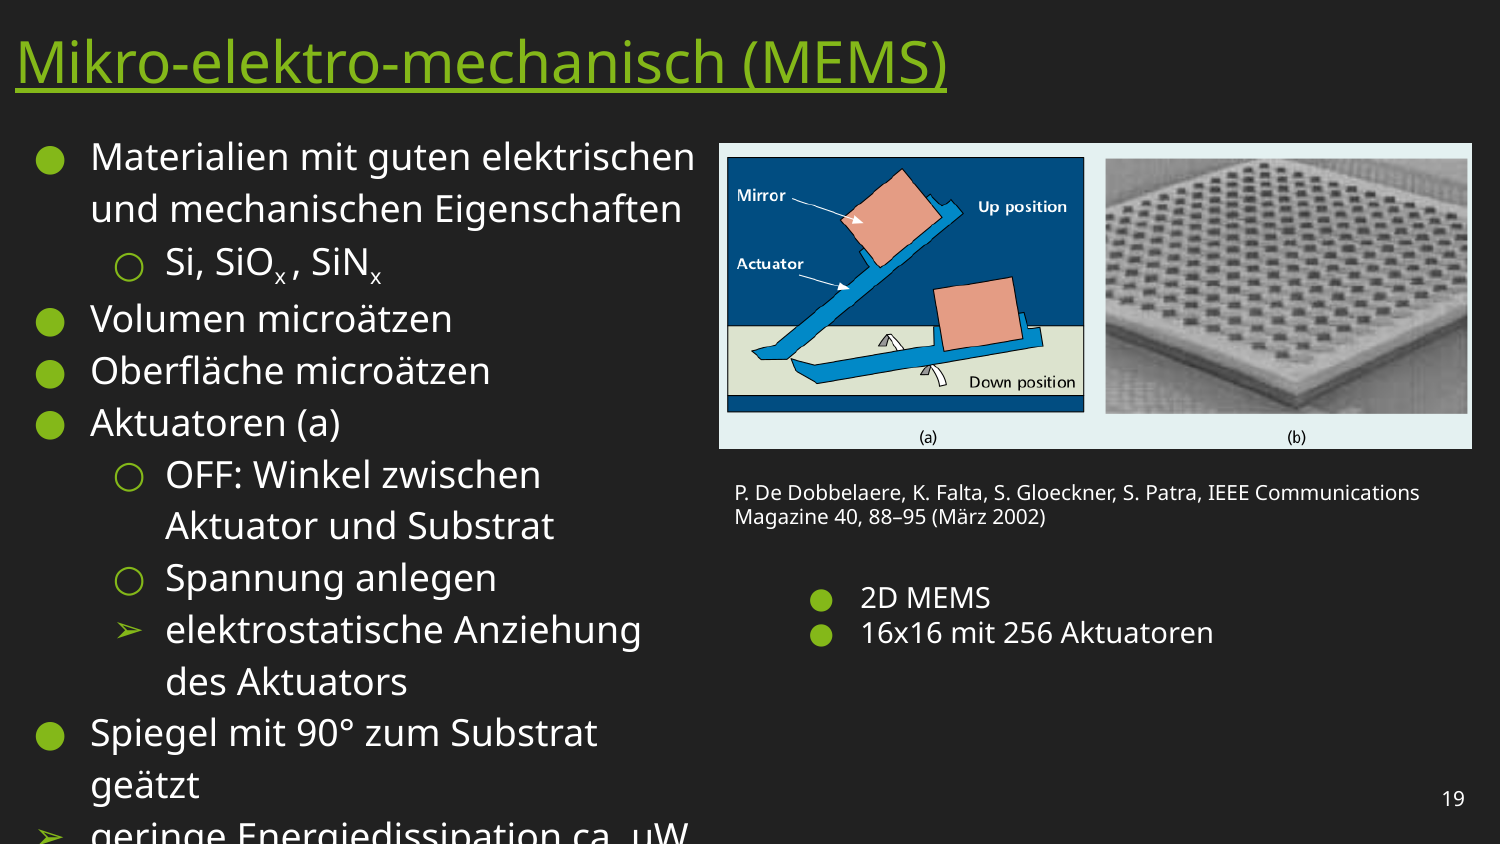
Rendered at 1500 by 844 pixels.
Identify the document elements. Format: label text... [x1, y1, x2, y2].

title Mikro-elektro-mechanisch (MEMS) [0, 0, 984, 87]
slide_number <number> [1389, 764, 1480, 830]
text_box P. De Dobbelaere, K. Falta, S. Gloeckner, S. Patra, IEEE Communications Magazine 40, 88–95 (März 2002) [719, 464, 1500, 540]
picture [719, 143, 1472, 449]
list Materialien mit guten elektrischen und mechanischen Eigenschaften Si, SiOx , SiNx Volumen microätzen Oberfläche microätzen Aktuatoren (a) OFF: Winkel zwischen Aktuator und Substrat Spannung anlegen elektrostatische Anziehung des Aktuators Spiegel mit 90° zum Substrat geätzt geringe Energiedissipation ca. µW [0, 111, 720, 830]
text_box 2D MEMS 16x16 mit 256 Aktuatoren [770, 564, 1453, 746]
